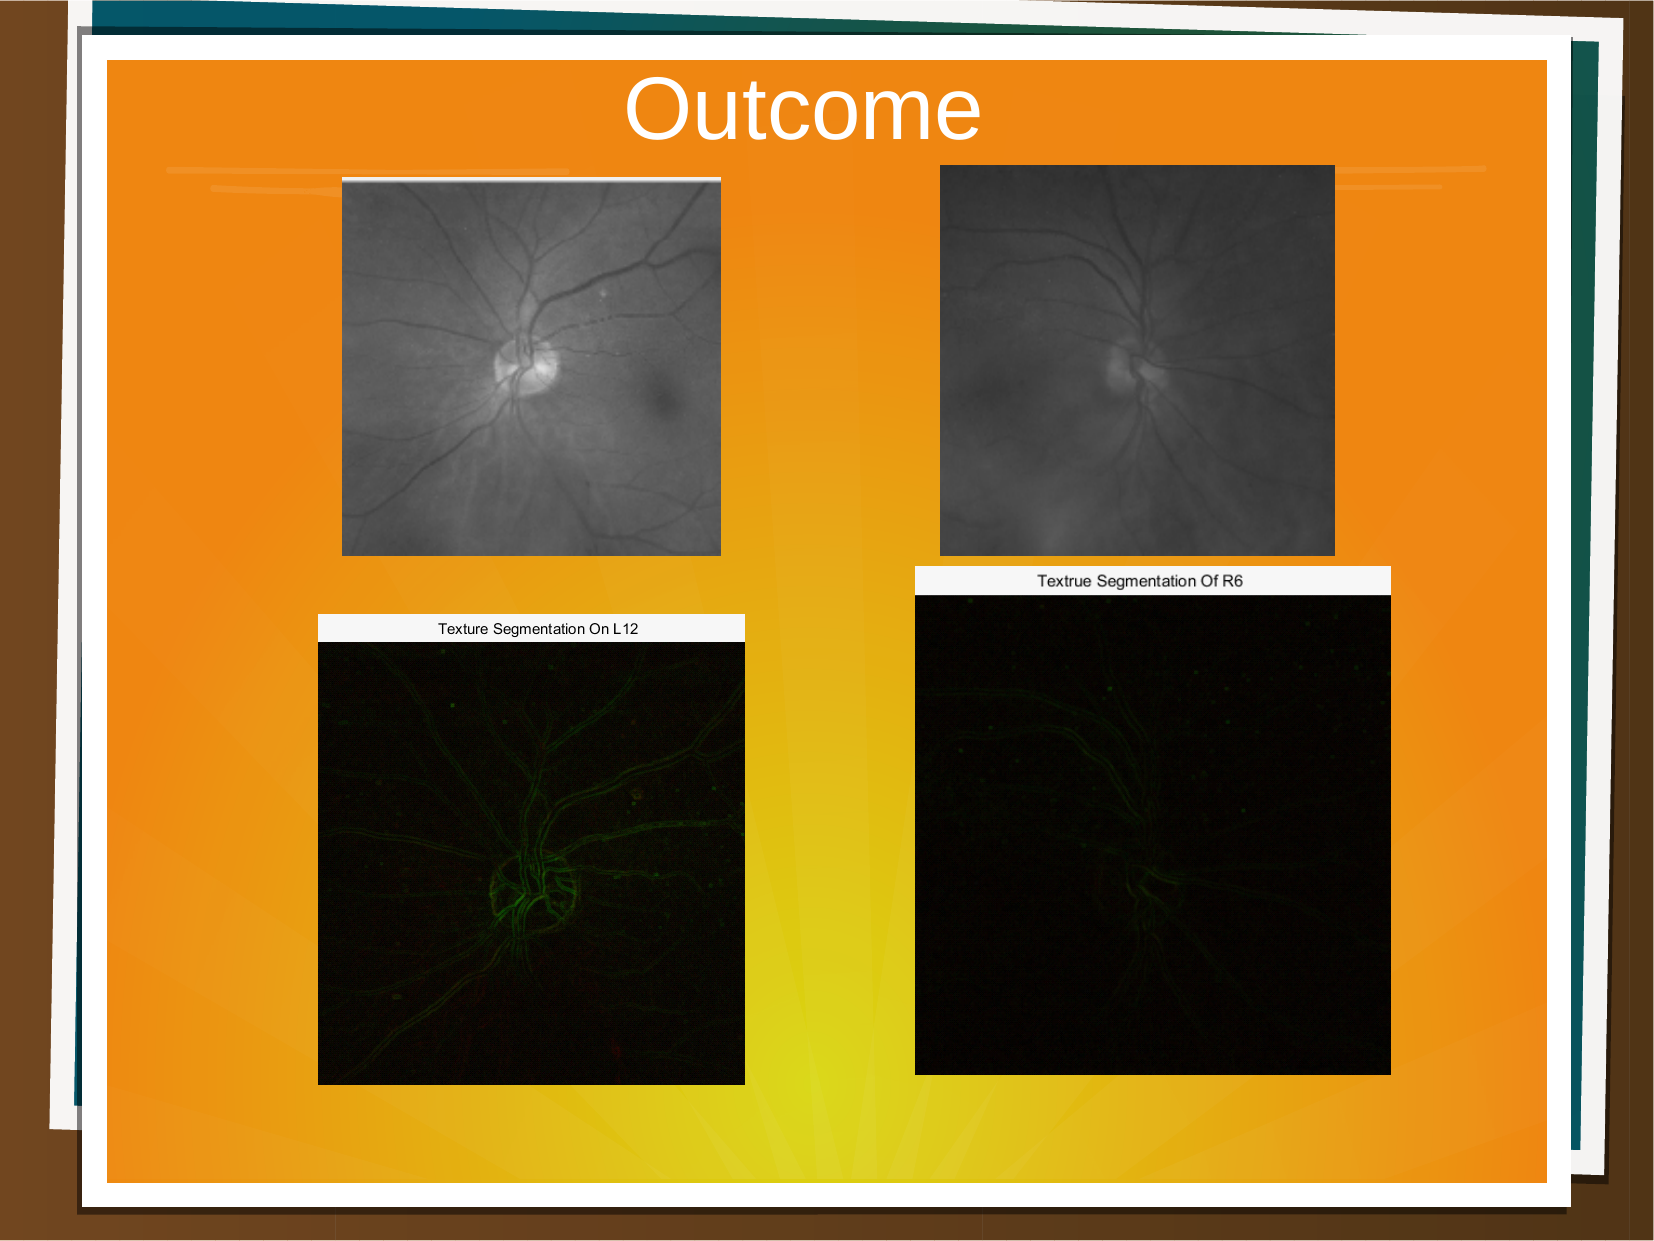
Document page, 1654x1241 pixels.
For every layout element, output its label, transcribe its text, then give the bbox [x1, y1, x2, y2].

picture [915, 566, 1391, 1075]
picture [940, 165, 1335, 556]
list Outcome [82, 59, 1571, 1111]
picture [318, 614, 745, 1085]
picture [342, 177, 721, 556]
